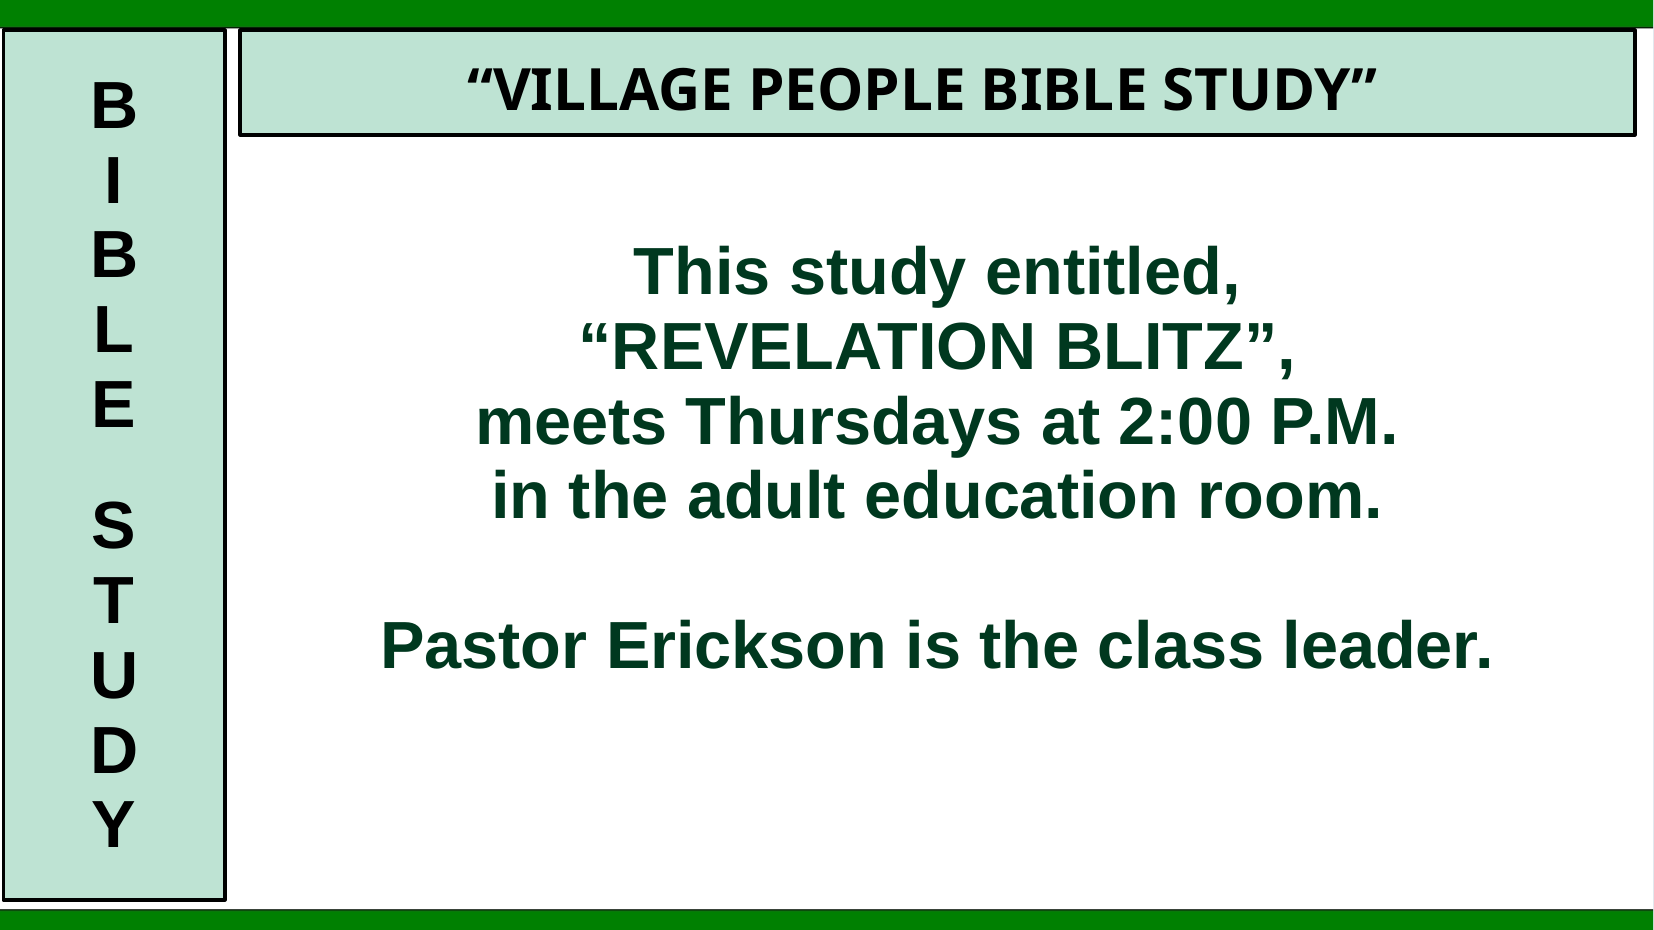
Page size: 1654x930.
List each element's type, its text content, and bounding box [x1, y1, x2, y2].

picture [0, 0, 1654, 930]
text_box “VILLAGE PEOPLE BIBLE STUDY” [255, 40, 1591, 134]
text_box This study entitled, “REVELATION BLITZ”, meets Thursdays at 2:00 P.M. in the adult education room. Pastor Erickson is the class leader. [300, 226, 1576, 706]
text_box B I B L E S T U D Y [3, 29, 226, 901]
text_box [240, 29, 1636, 135]
